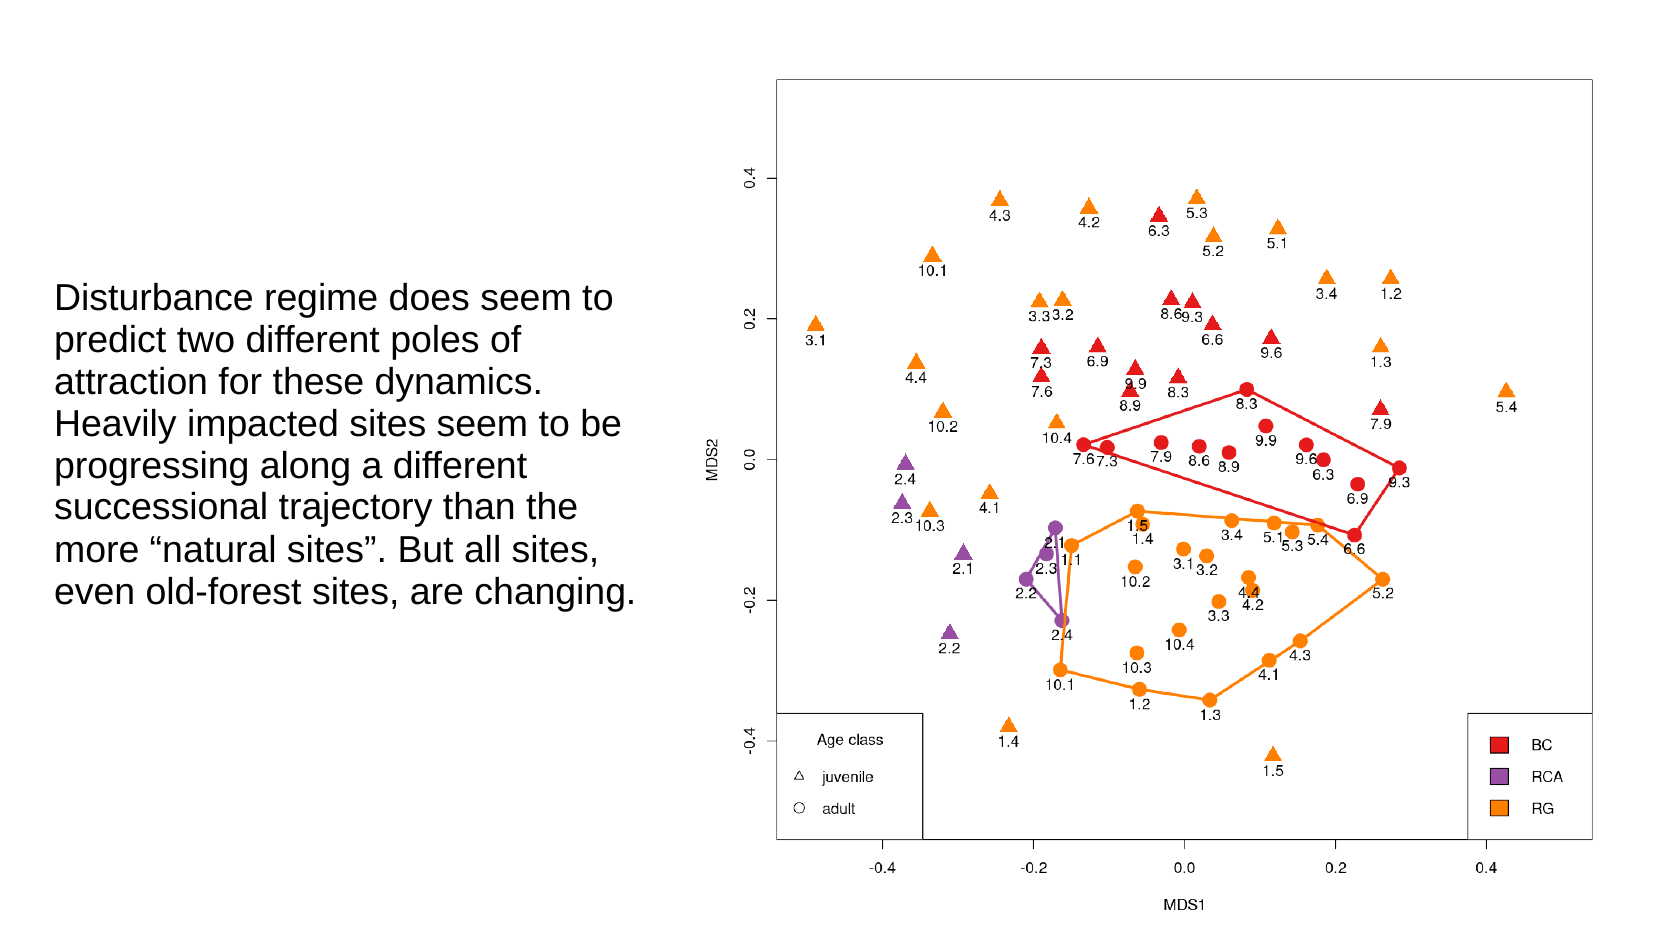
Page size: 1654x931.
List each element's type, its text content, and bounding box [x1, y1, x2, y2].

text_box Disturbance regime does seem to predict two different poles of attraction for these dynamics. Heavily impacted sites seem to be progressing along a different successional trajectory than the more “natural sites”. But all sites, even old-forest sites, are changing. [39, 268, 672, 708]
picture [700, 3, 1631, 931]
